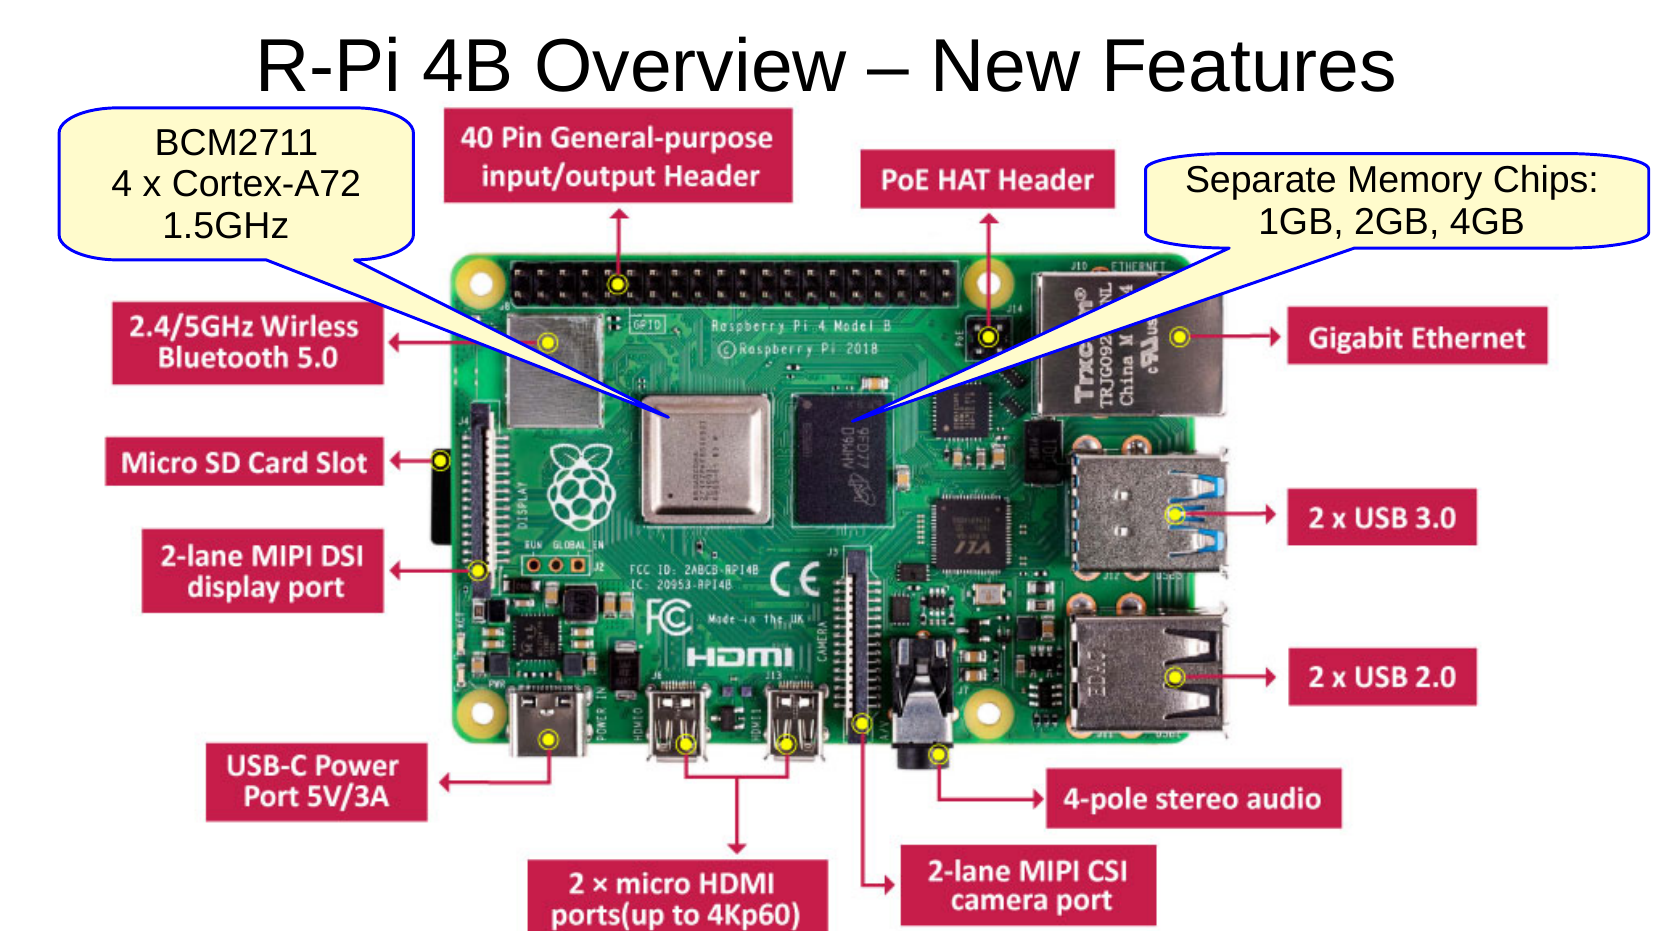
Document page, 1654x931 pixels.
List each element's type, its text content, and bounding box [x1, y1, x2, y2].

text_box Separate Memory Chips: 1GB, 2GB, 4GB [852, 153, 1649, 422]
picture [2, 11, 1649, 931]
title R-Pi 4B Overview – New Features [82, 23, 1571, 108]
text_box BCM2711 4 x Cortex-A72 1.5GHz [59, 107, 669, 418]
